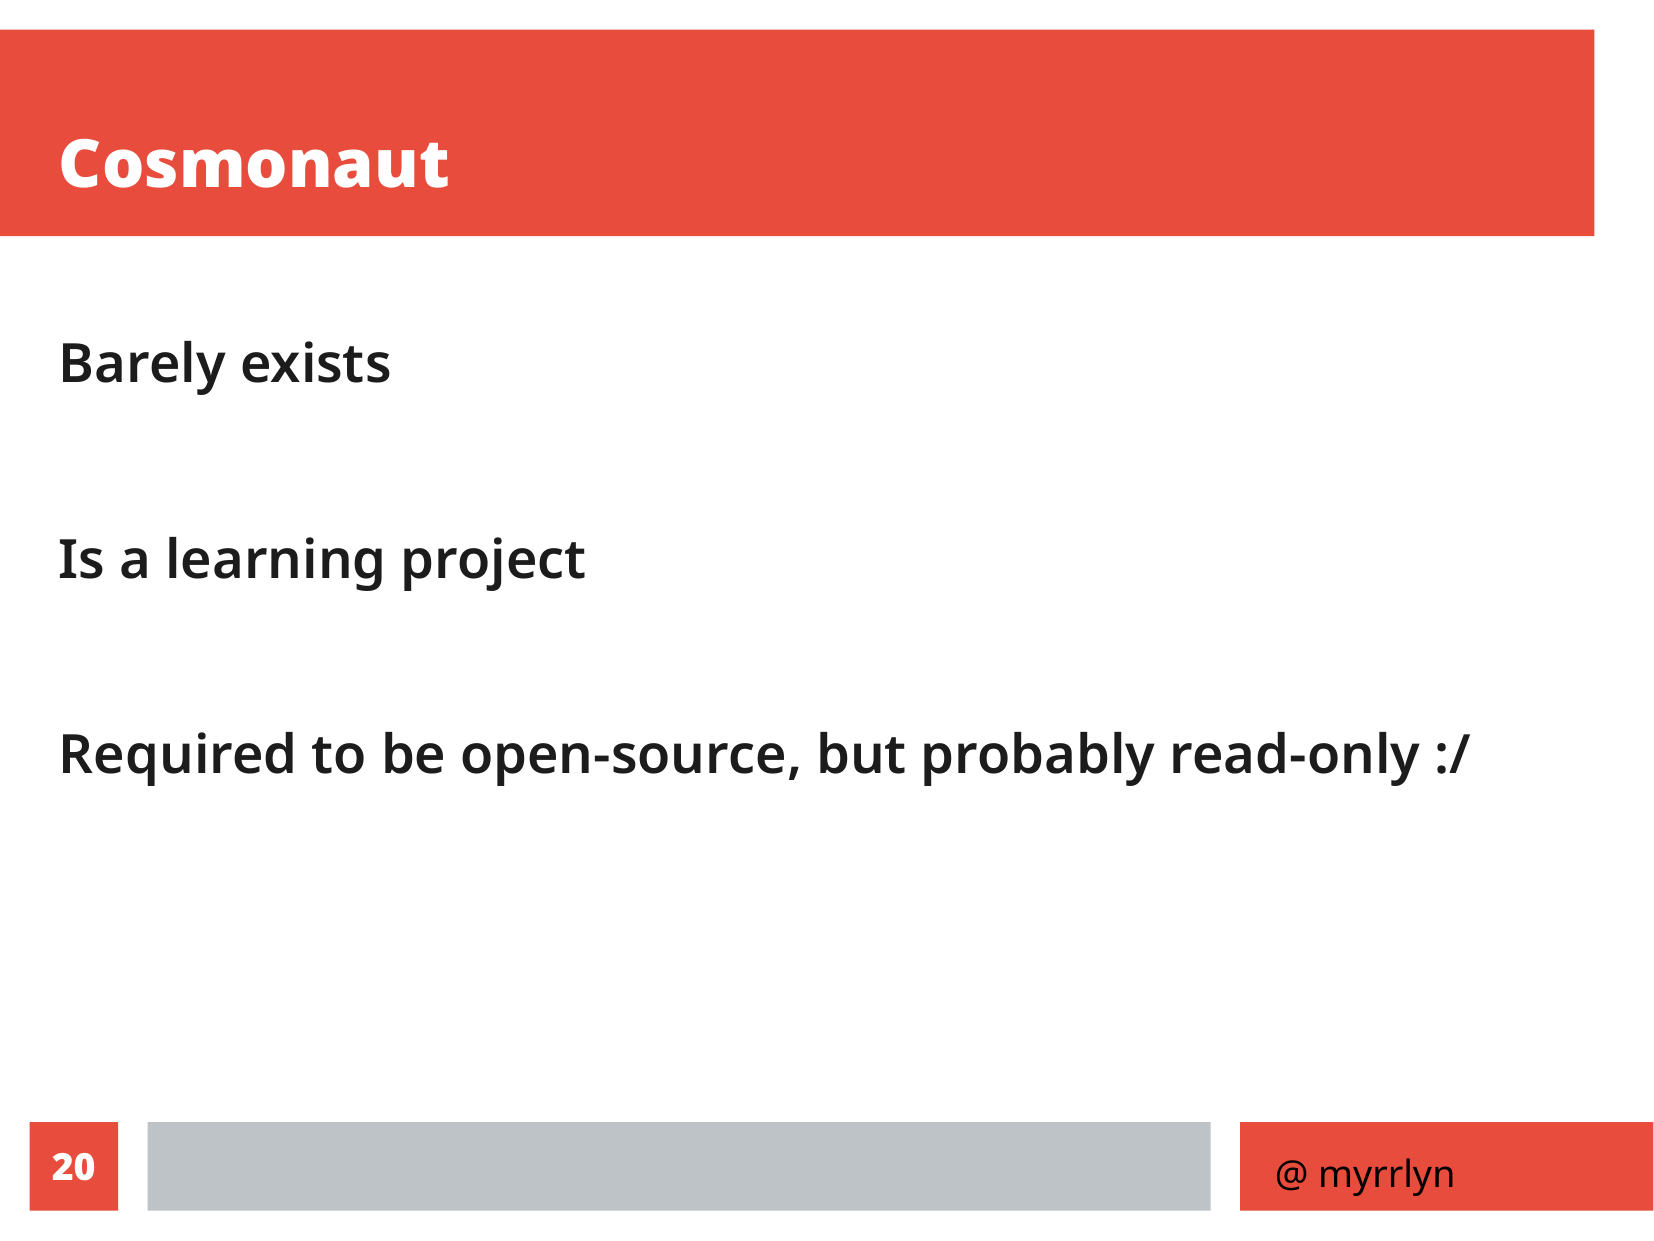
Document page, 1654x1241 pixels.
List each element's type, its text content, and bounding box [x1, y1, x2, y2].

list Barely exists Is a learning project Required to be open-source, but probably read-only :/ [59, 324, 1565, 1093]
text_box @ myrrlyn [1260, 1140, 1636, 1202]
title Cosmonaut [59, 59, 1595, 207]
